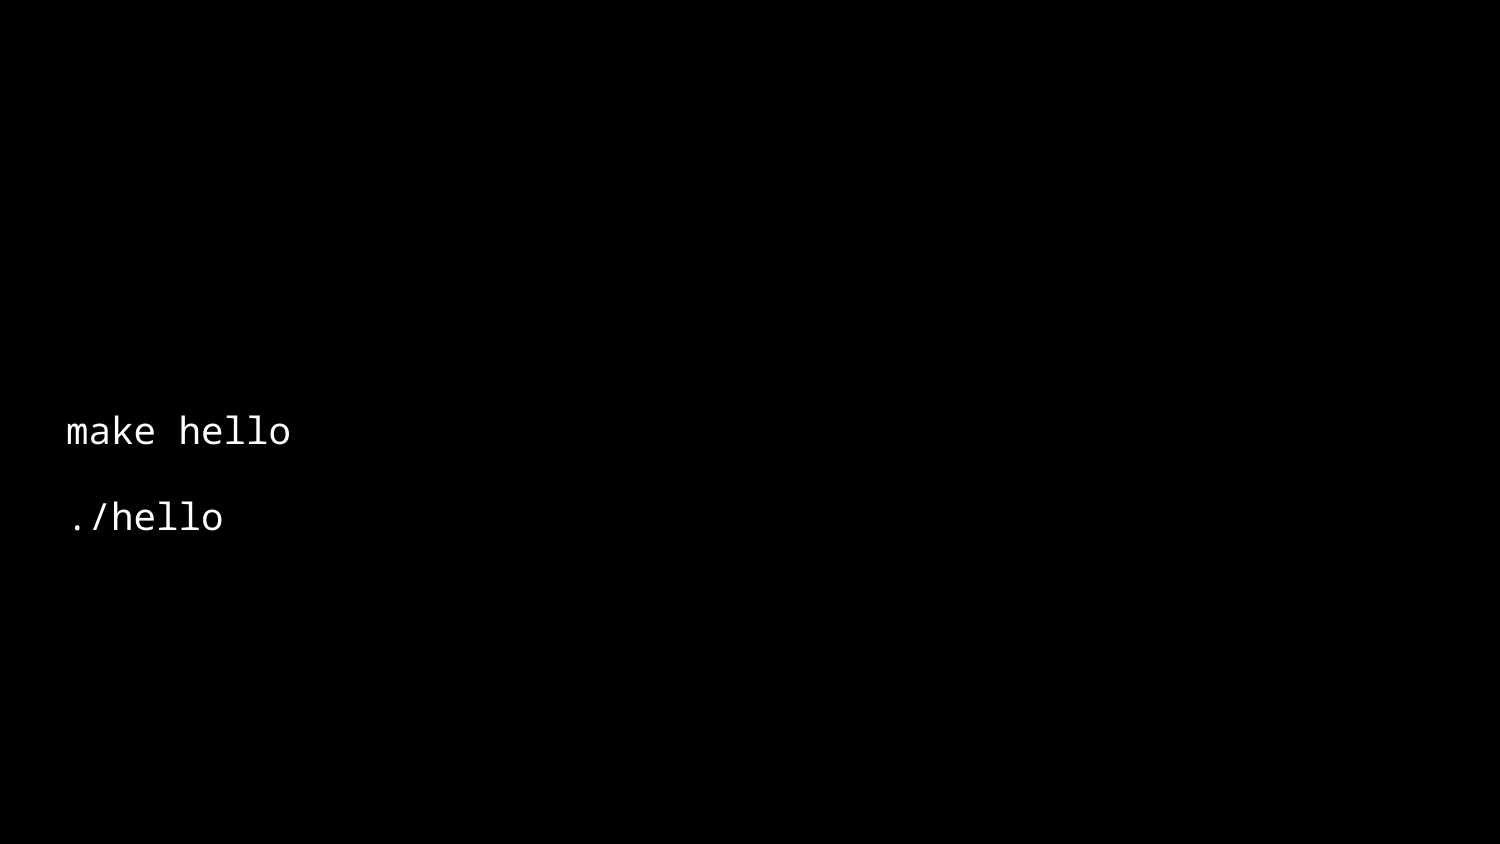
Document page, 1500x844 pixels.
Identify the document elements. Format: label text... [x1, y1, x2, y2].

list make hello ./hello [51, 189, 1449, 750]
